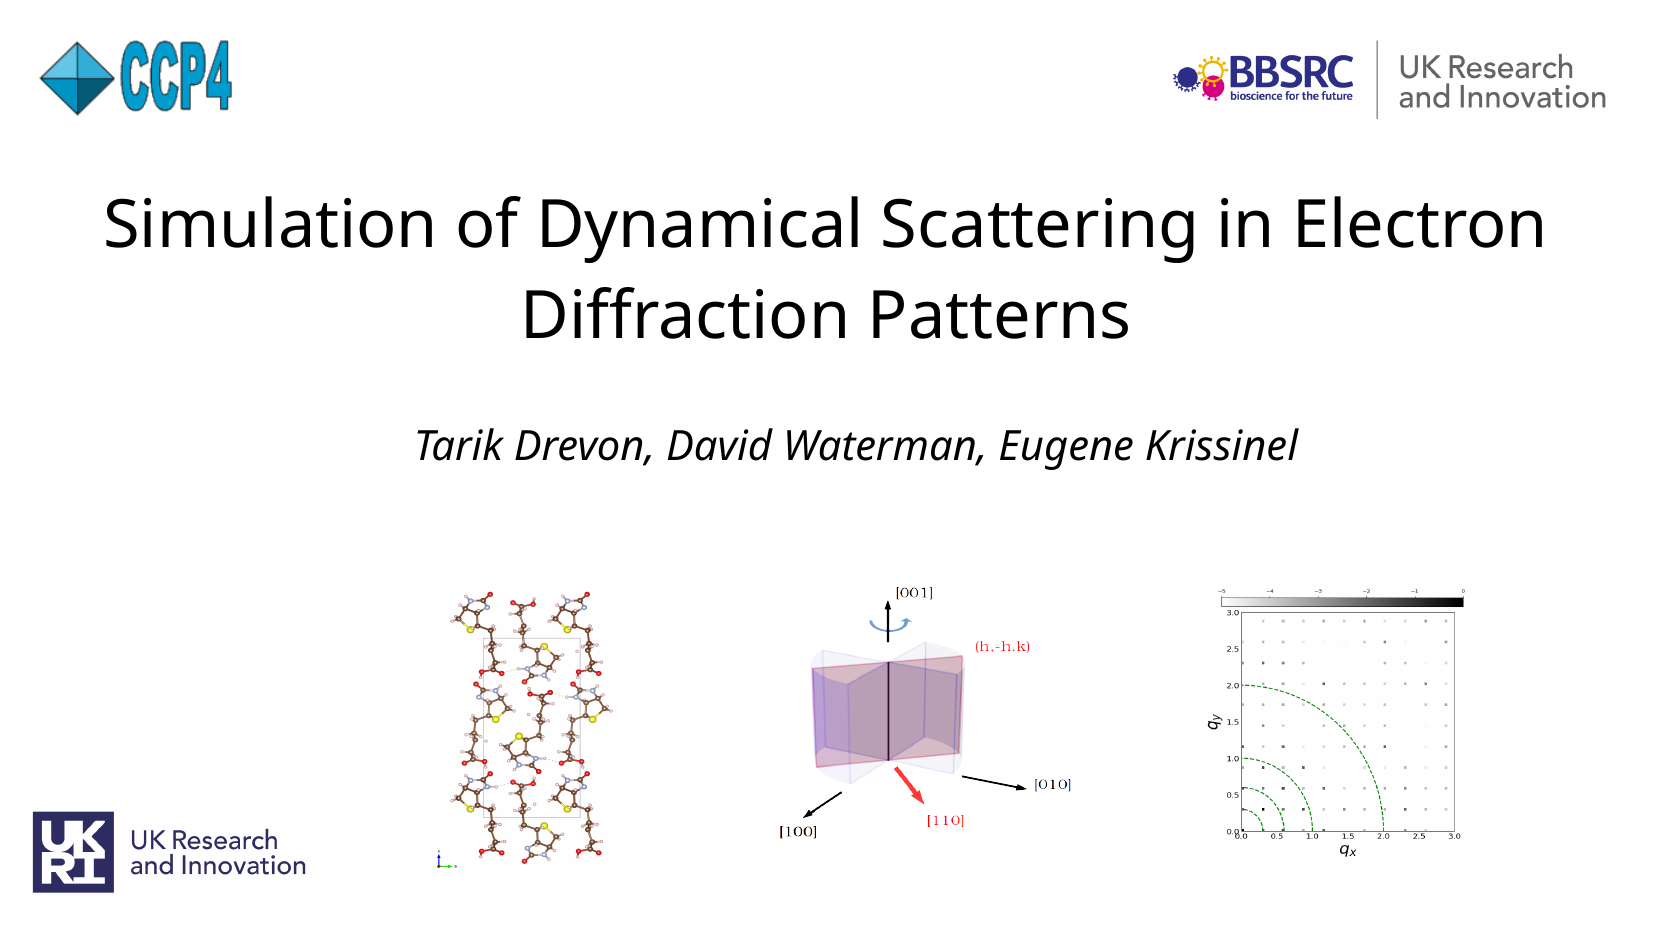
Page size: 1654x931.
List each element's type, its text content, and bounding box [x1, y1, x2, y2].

title Tarik Drevon, David Waterman, Eugene Krissinel [162, 392, 1551, 496]
title Simulation of Dynamical Scattering in Electron Diffraction Patterns [82, 177, 1571, 357]
picture [27, 773, 311, 931]
picture [1116, 4, 1649, 157]
picture [431, 581, 618, 875]
picture [35, 37, 240, 116]
picture [758, 566, 1076, 856]
picture [1193, 577, 1477, 869]
